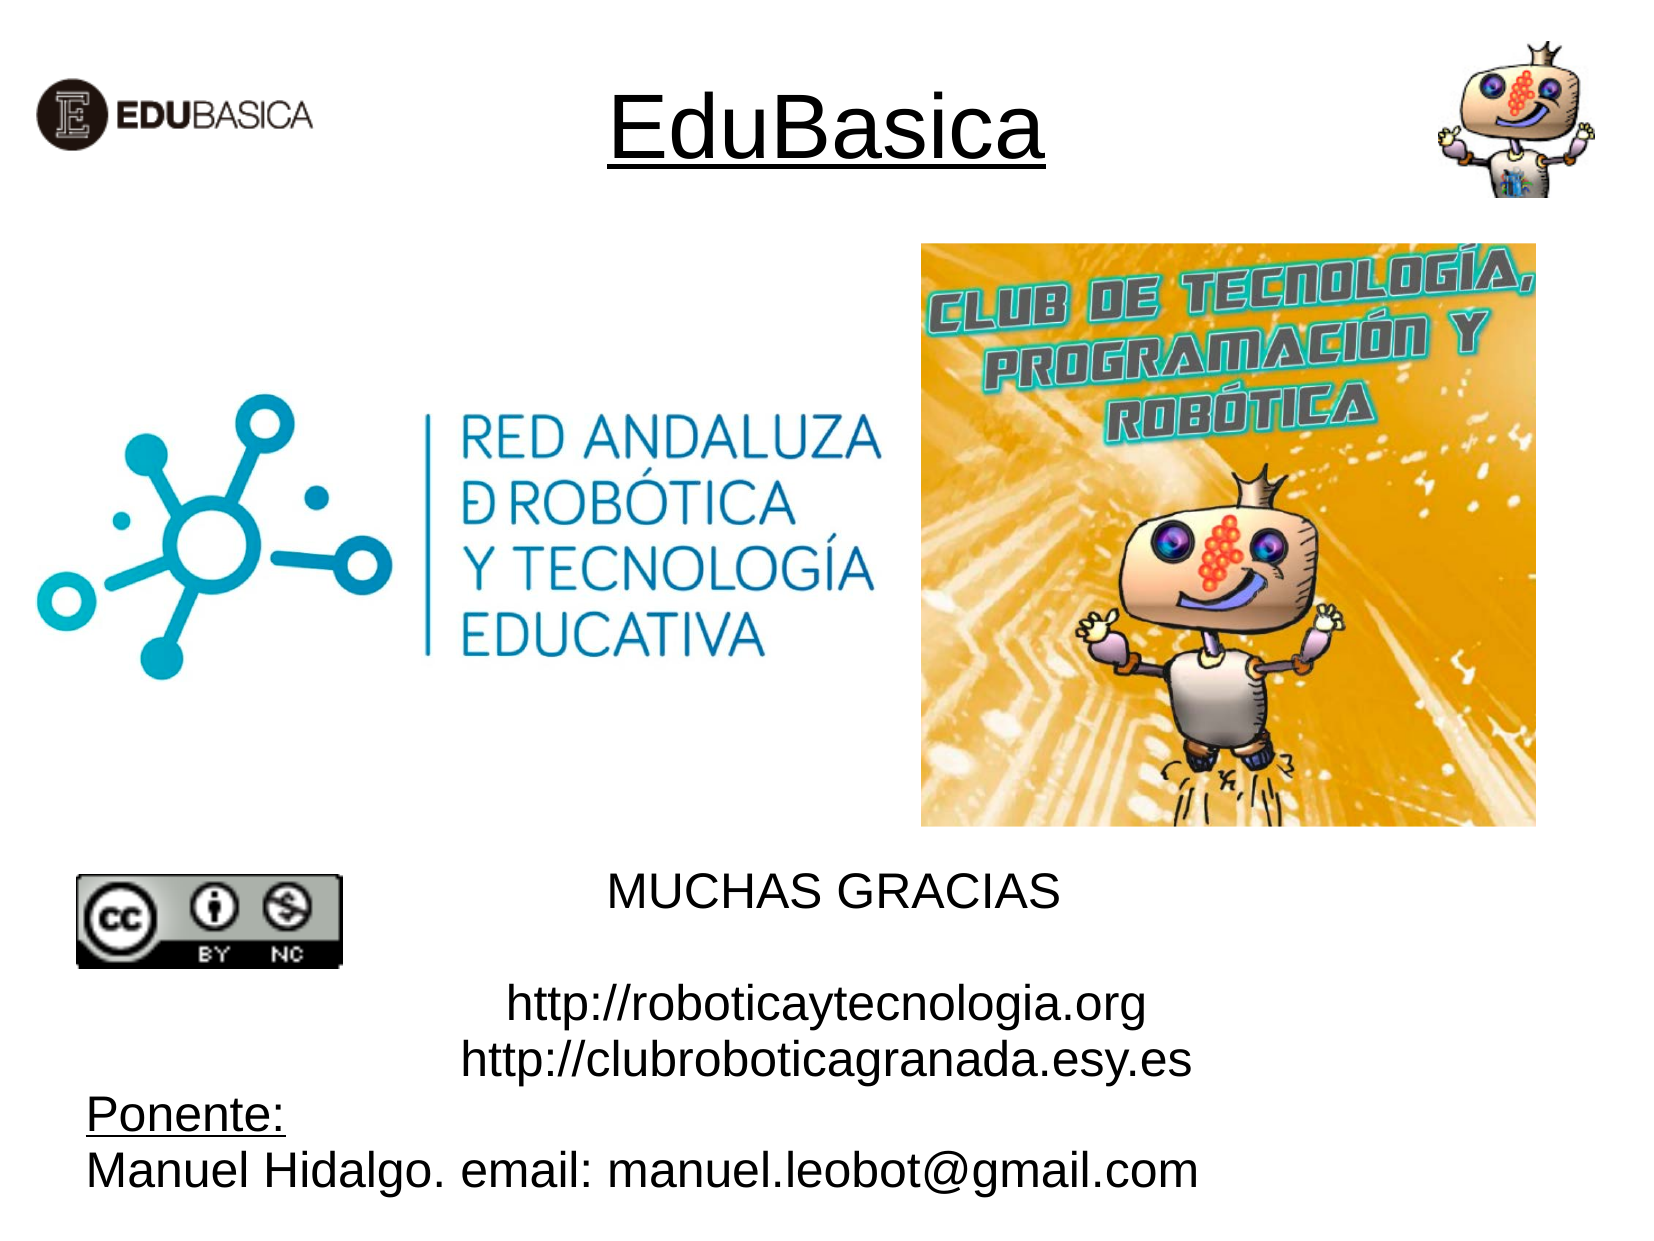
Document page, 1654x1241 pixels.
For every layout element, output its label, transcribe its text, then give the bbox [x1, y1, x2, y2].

text_box MUCHAS GRACIAS http://roboticaytecnologia.org http://clubroboticagranada.esy.es Ponente: Manuel Hidalgo. email: manuel.leobot@gmail.com [70, 856, 1583, 1206]
picture [921, 243, 1536, 827]
title EduBasica [82, 23, 1571, 231]
picture [76, 874, 343, 969]
picture [35, 77, 316, 154]
picture [35, 389, 887, 686]
picture [1438, 41, 1595, 198]
